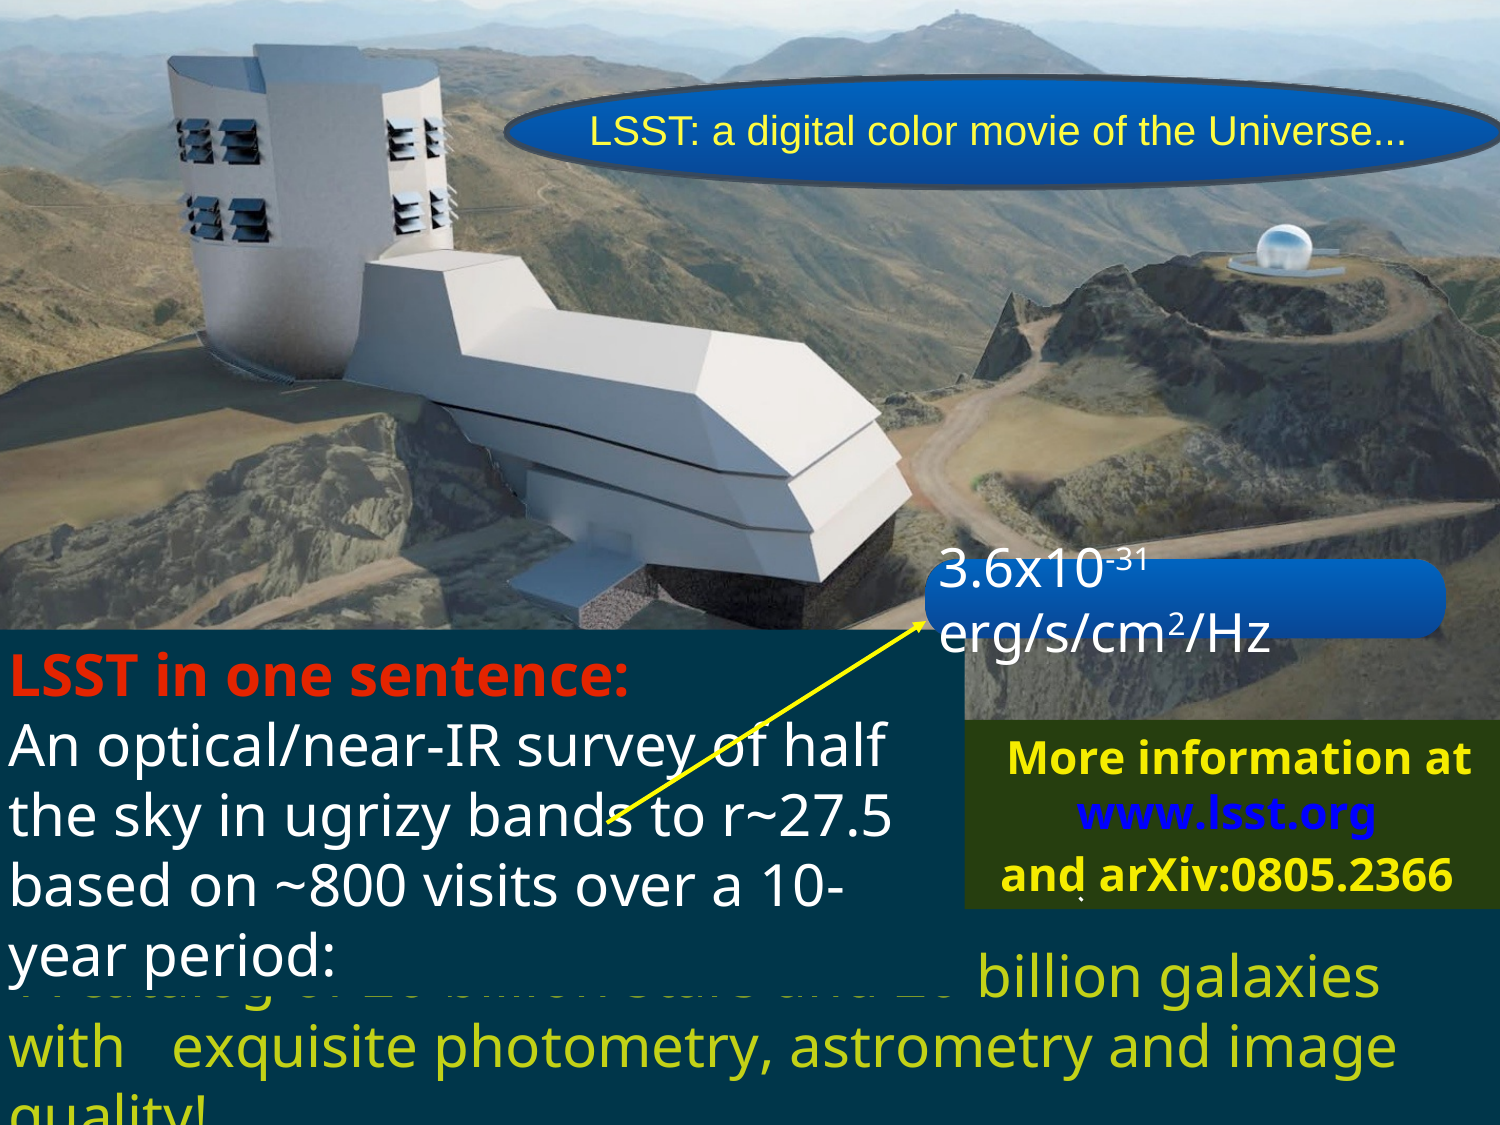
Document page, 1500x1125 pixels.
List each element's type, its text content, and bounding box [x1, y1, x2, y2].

text_box LSST in one sentence: An optical/near-IR survey of half the sky in ugrizy bands to r~27.5 based on ~800 visits over a 10-year period: [0, 629, 965, 997]
text_box [925, 576, 929, 622]
text_box [779, 77, 1229, 83]
text_box [687, 175, 1321, 188]
text_box A catalog of 20 billion stars and 20 billion galaxies with exquisite photometry, astrometry and image quality! [0, 910, 1500, 1125]
text_box 3.6x10-31 erg/s/cm2/Hz [929, 525, 1492, 673]
picture [0, 0, 1500, 719]
title LSST: a digital color movie of the Universe... [433, 83, 1500, 175]
text_box More information at www.lsst.org and arXiv:0805.2366 [965, 719, 1500, 910]
